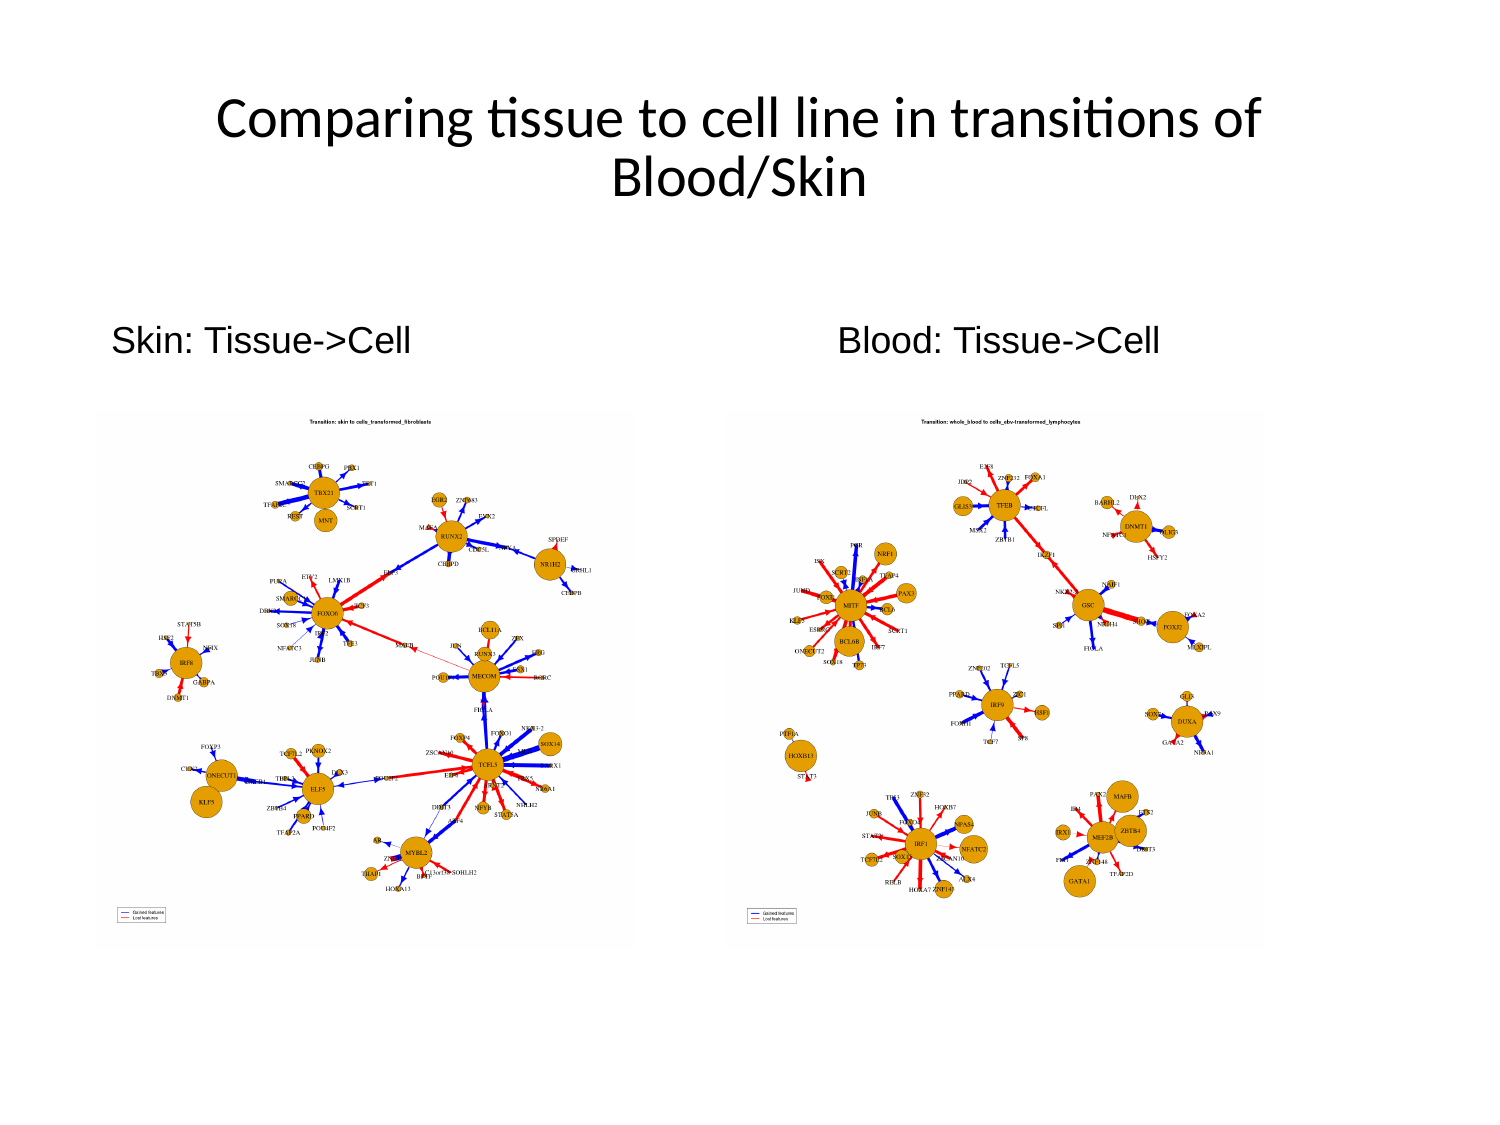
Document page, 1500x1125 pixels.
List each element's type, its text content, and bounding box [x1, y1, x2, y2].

picture [726, 411, 1265, 950]
text_box Blood: Tissue->Cell [822, 312, 1176, 370]
title Comparing tissue to cell line in transitions of Blood/Skin [101, 31, 1377, 273]
text_box Skin: Tissue->Cell [96, 312, 427, 370]
picture [96, 411, 634, 949]
